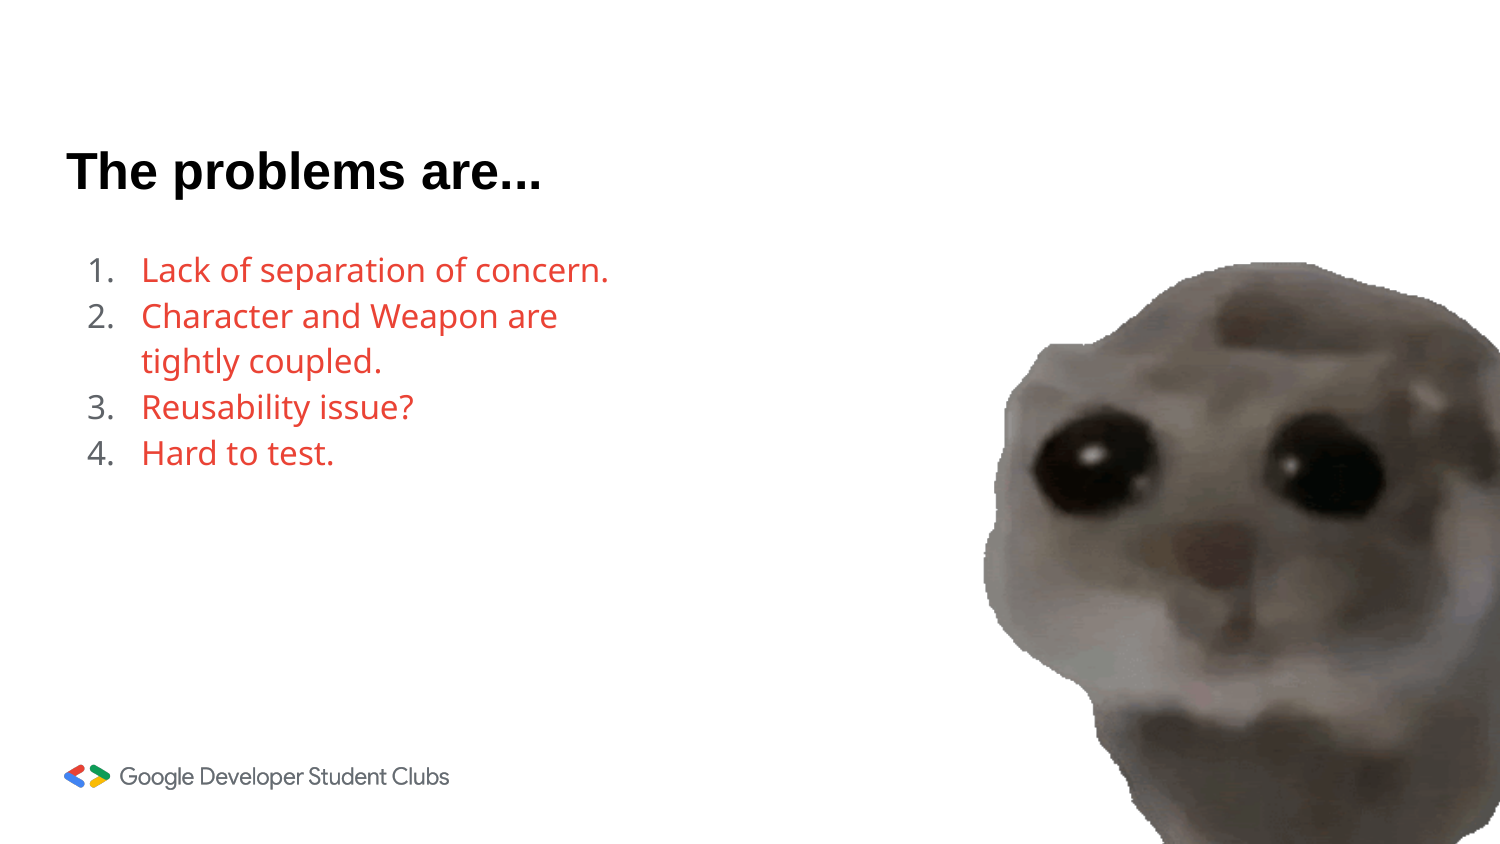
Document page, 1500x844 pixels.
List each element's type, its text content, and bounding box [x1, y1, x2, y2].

title The problems are... [51, 91, 676, 215]
picture [77, 762, 375, 790]
picture [825, 74, 1500, 844]
list Lack of separation of concern. Character and Weapon are tightly coupled. Reusability issue? Hard to test. [51, 227, 669, 750]
